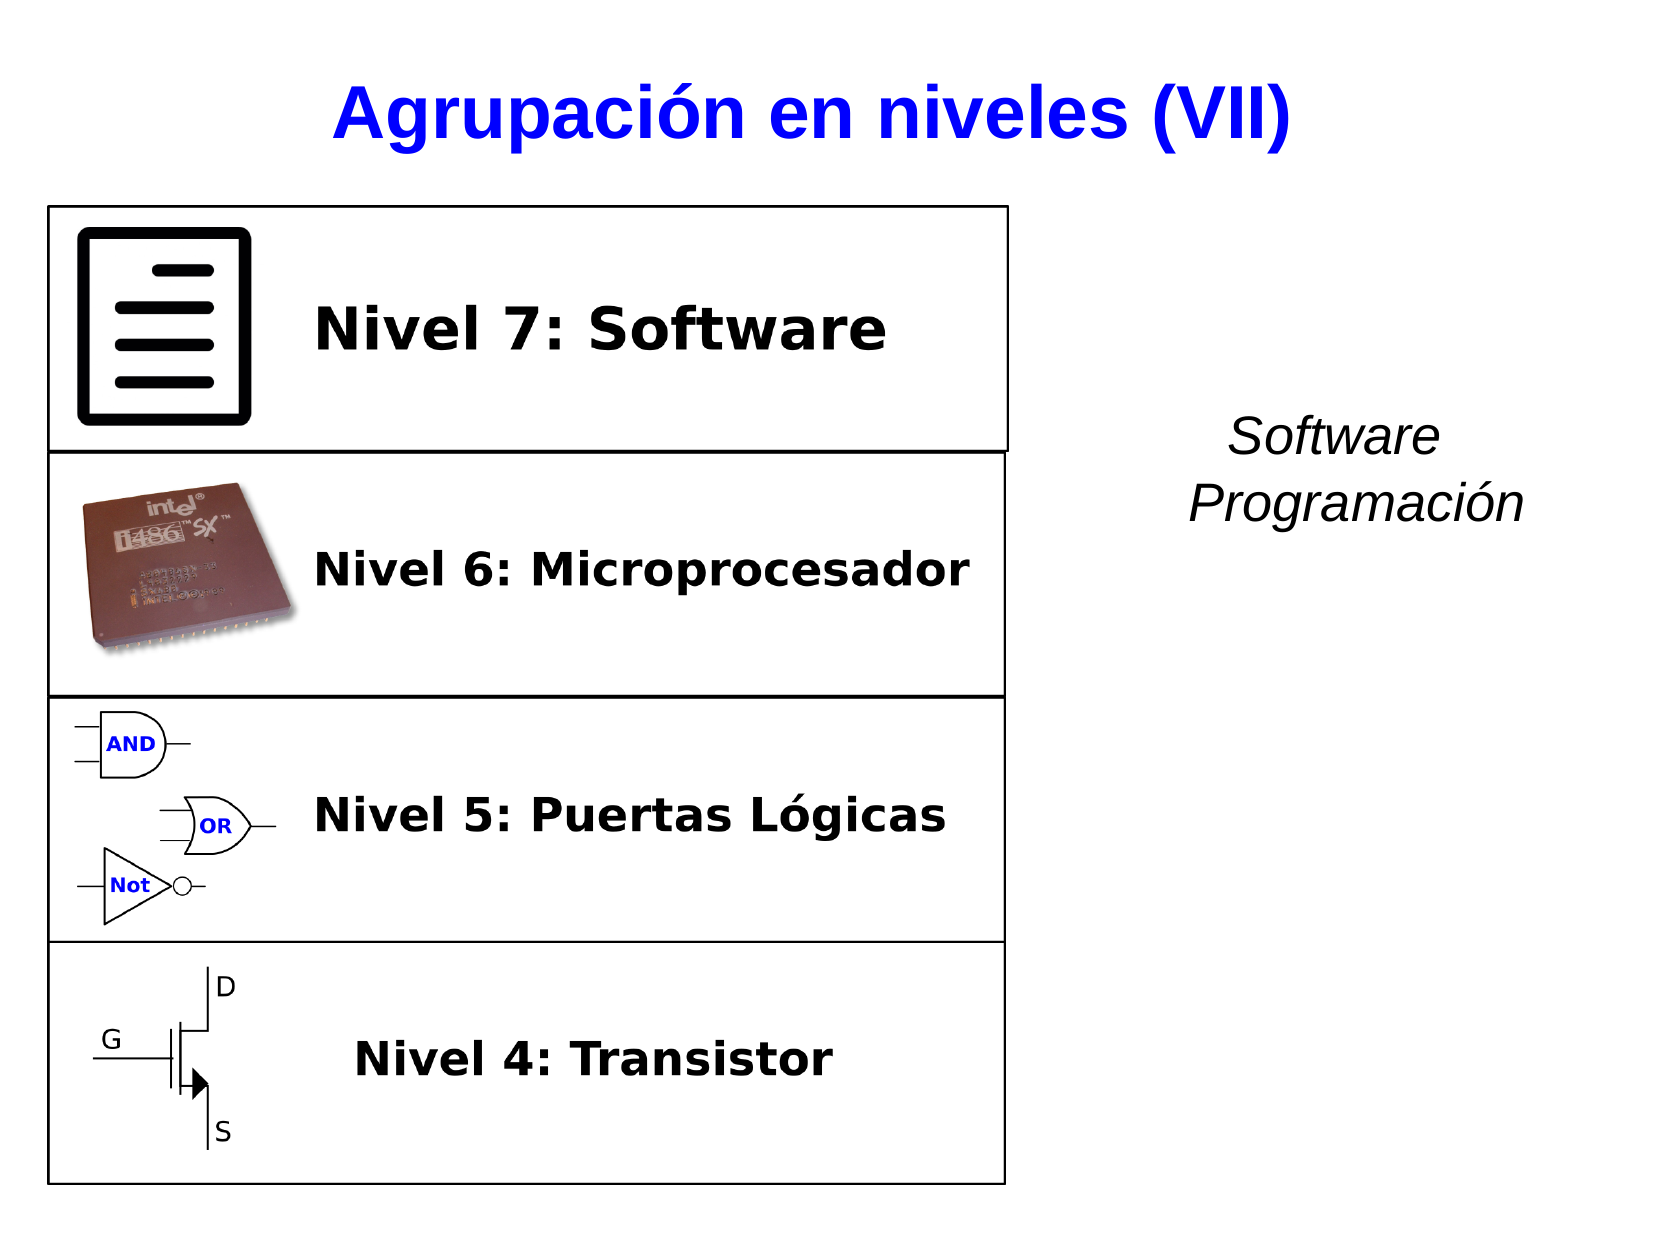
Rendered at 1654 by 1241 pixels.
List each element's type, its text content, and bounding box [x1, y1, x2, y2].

text_box Software [1155, 405, 1516, 466]
text_box Agrupación en niveles (VII) [64, 59, 1561, 166]
picture [47, 205, 1009, 1186]
text_box Programación [1155, 465, 1561, 541]
